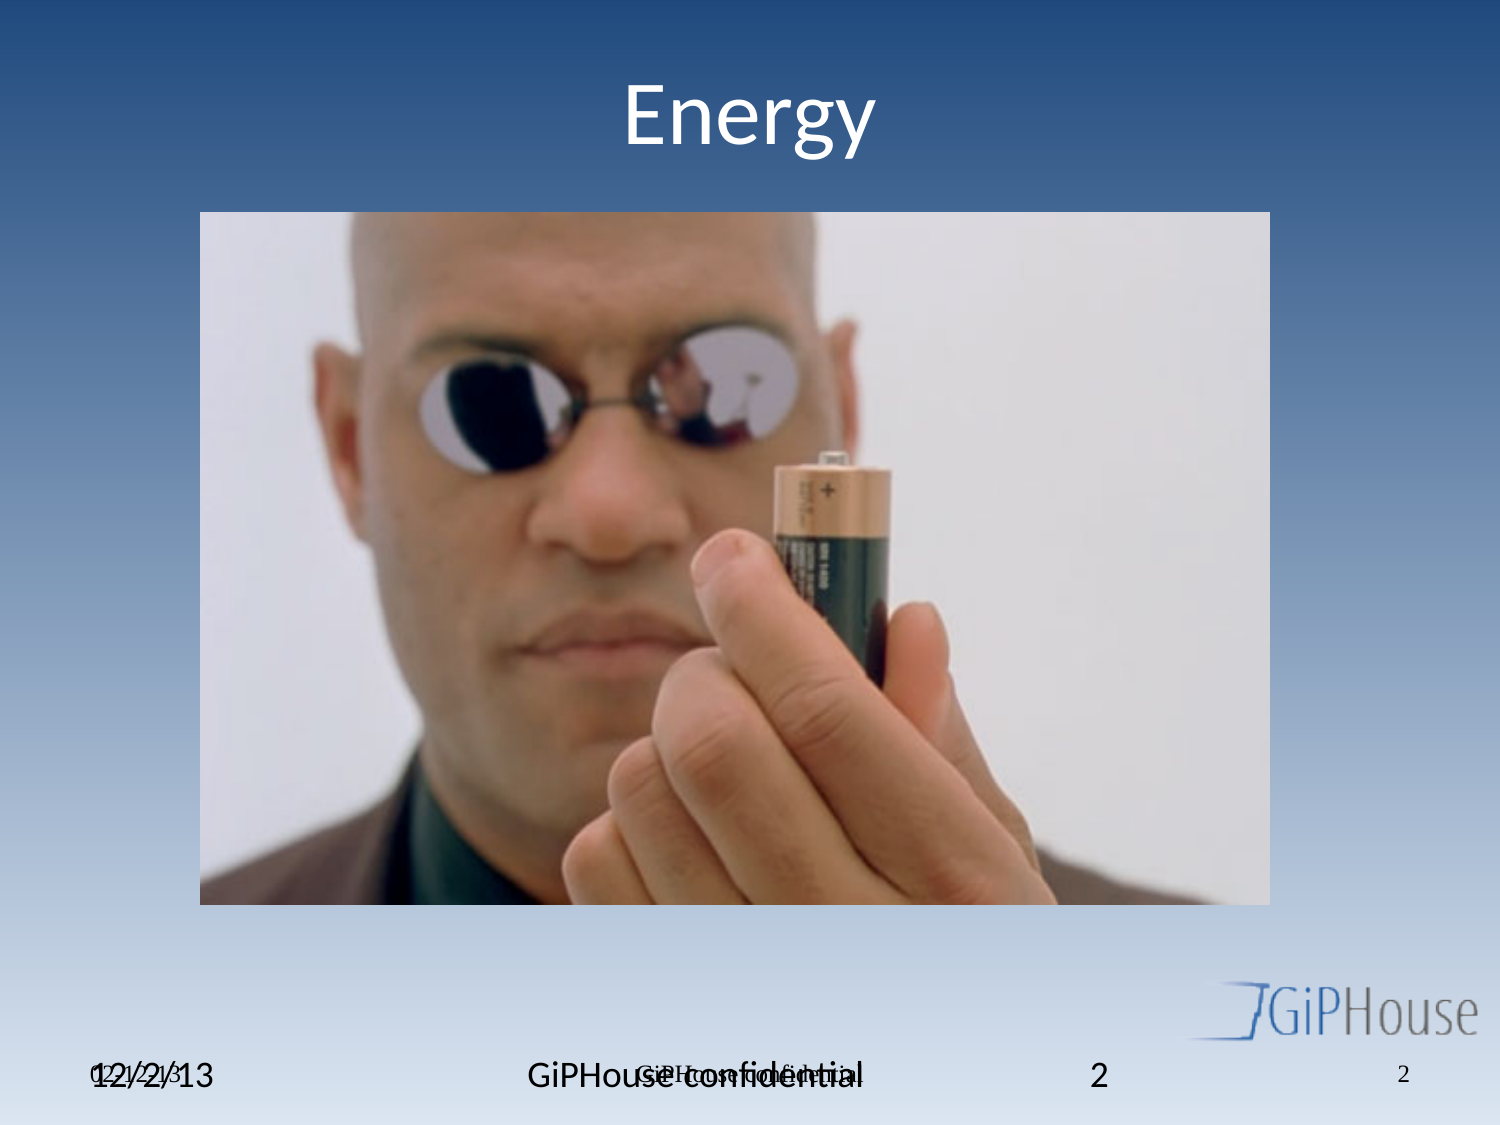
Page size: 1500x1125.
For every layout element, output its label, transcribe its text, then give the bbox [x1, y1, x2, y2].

text_box <number> [1075, 1042, 1426, 1103]
text_box GiPHouse confidential [512, 1042, 988, 1103]
title Energy [75, 45, 1426, 233]
picture [1137, 937, 1482, 1086]
picture [200, 212, 1270, 905]
text_box 12/2/13 [75, 1042, 426, 1103]
